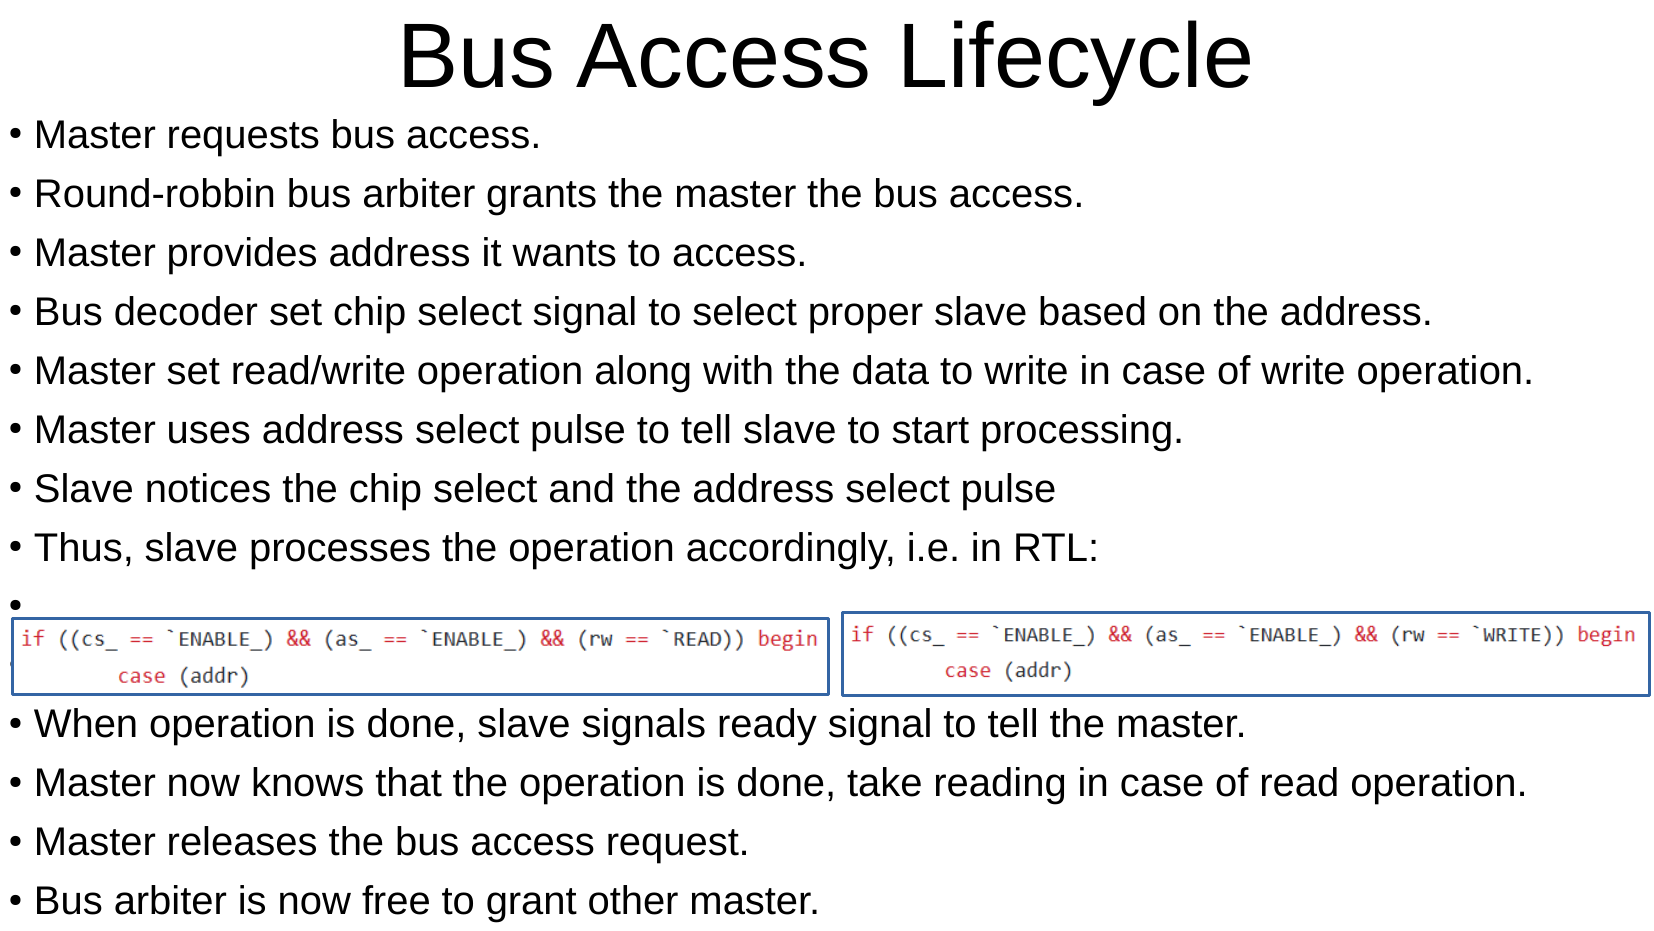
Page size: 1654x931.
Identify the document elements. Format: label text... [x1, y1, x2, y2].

picture [13, 620, 827, 694]
title Bus Access Lifecycle [82, 0, 1571, 112]
picture [843, 614, 1648, 695]
list Master requests bus access. Round-robbin bus arbiter grants the master the bus access. Master provides address it wants to access. Bus decoder set chip select signal to select proper slave based on the address. Master set read/write operation along with the data to write in case of write operation. Master uses address select pulse to tell slave to start processing. Slave notices the chip select and the address select pulse Thus, slave processes the operation accordingly, i.e. in RTL: When operation is done, slave signals ready signal to tell the master. Master now knows that the operation is done, take reading in case of read operation. Master releases the bus access request. Bus arbiter is now free to grant other master. [0, 112, 1654, 931]
